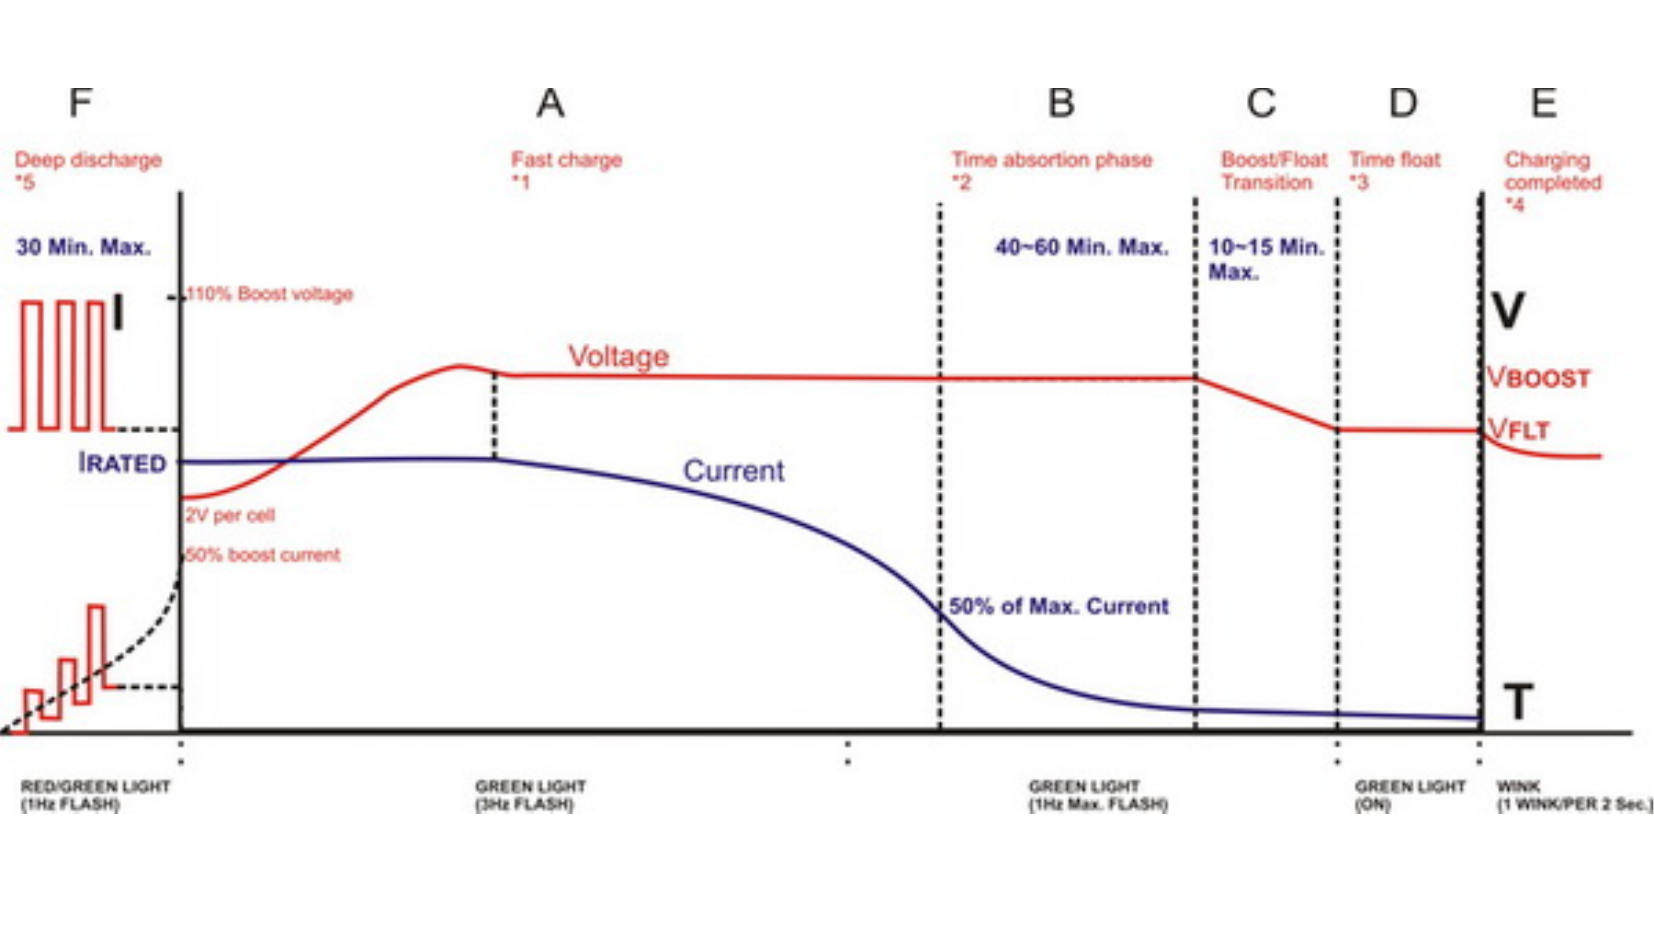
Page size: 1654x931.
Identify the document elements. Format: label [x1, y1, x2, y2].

picture [0, 88, 1654, 814]
